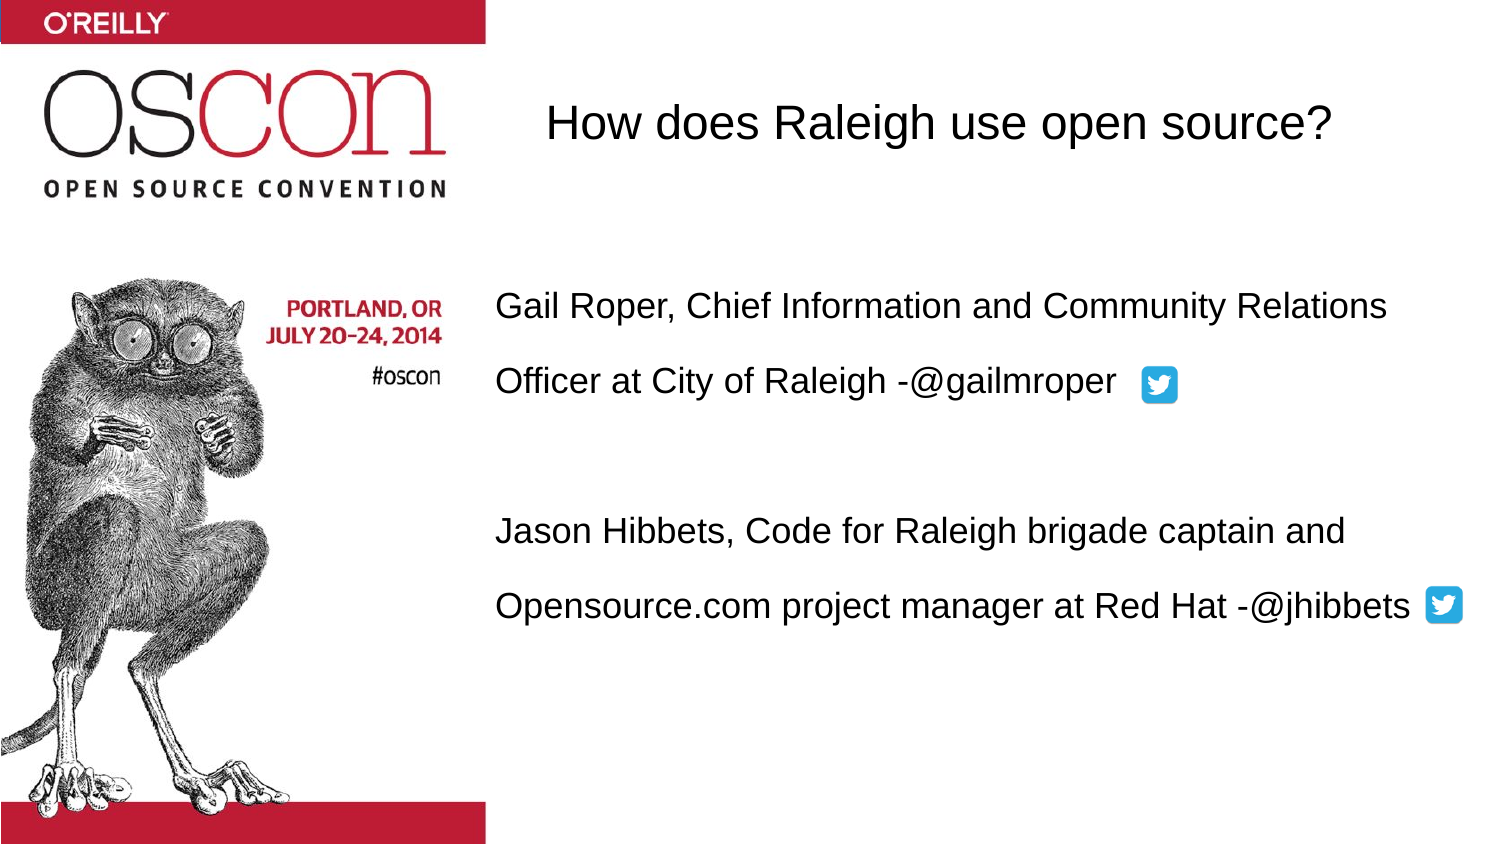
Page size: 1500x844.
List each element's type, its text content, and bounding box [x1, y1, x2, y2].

subtitle Gail Roper, Chief Information and Community Relations Officer at City of Raleigh -@gailmroper Jason Hibbets, Code for Raleigh brigade captain and Opensource.com project manager at Red Hat -@jhibbets [495, 197, 1425, 687]
picture [0, 0, 1500, 844]
title How does Raleigh use open source? [545, 33, 1425, 175]
